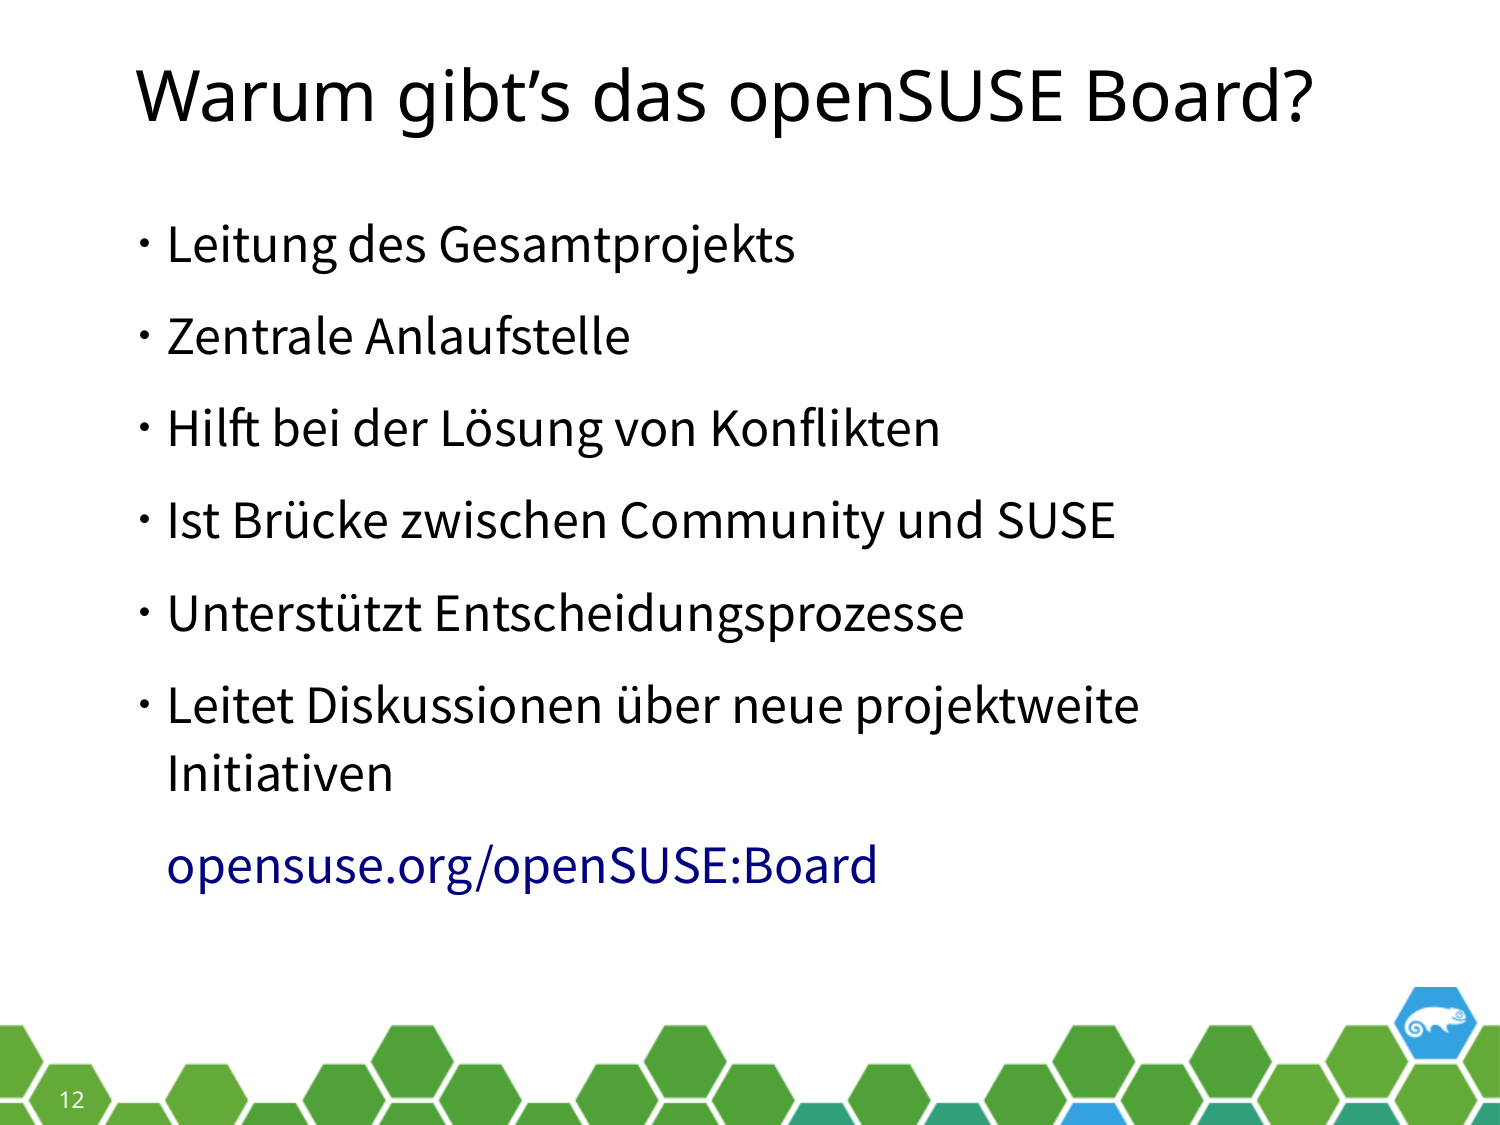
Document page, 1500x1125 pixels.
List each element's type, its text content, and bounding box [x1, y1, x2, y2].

picture [0, 987, 1500, 1125]
list Leitung des Gesamtprojekts Zentrale Anlaufstelle Hilft bei der Lösung von Konflikten Ist Brücke zwischen Community und SUSE Unterstützt Entscheidungsprozesse Leitet Diskussionen über neue projektweite Initiativen opensuse.org/openSUSE:Board [138, 208, 1372, 862]
title Warum gibt’s das openSUSE Board? [135, 12, 1372, 175]
